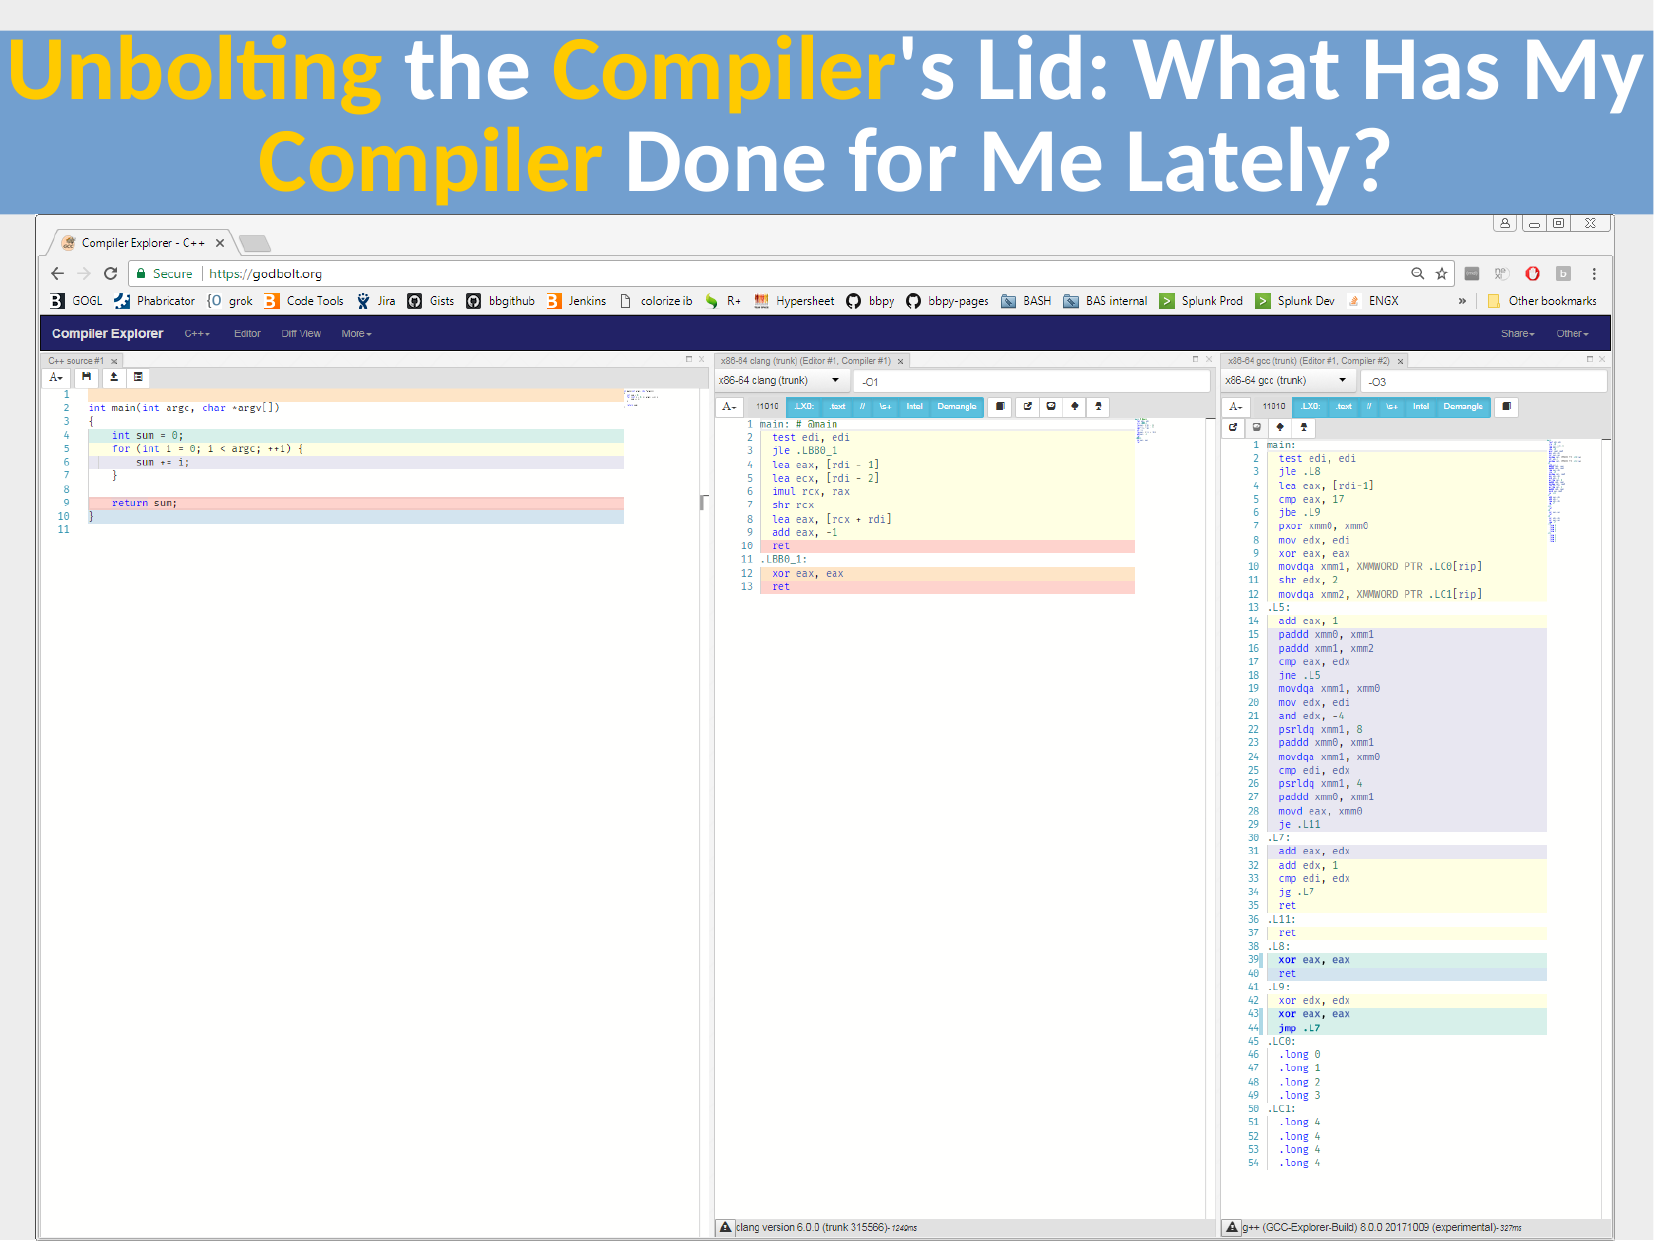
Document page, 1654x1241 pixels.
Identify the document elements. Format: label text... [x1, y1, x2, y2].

picture [35, 214, 1615, 1241]
title Unbolting the Compiler's Lid: What Has My Compiler Done for Me Lately? [0, 30, 1654, 215]
